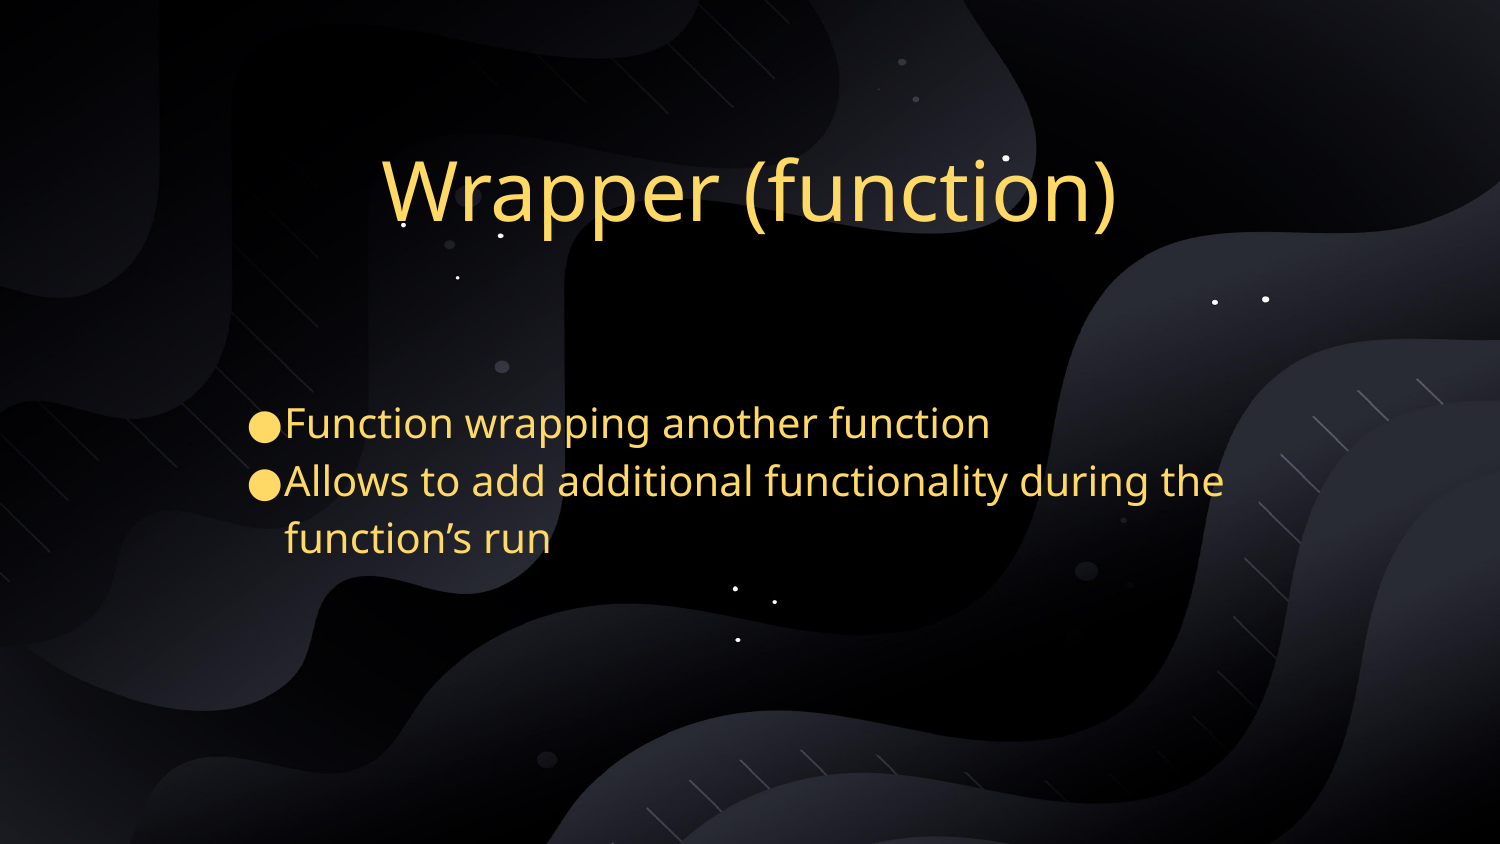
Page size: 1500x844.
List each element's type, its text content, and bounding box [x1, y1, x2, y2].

title Wrapper (function) [324, 92, 1176, 283]
text_box Function wrapping another function Allows to add additional functionality during the function’s run [239, 382, 1261, 585]
picture [0, 0, 1500, 844]
